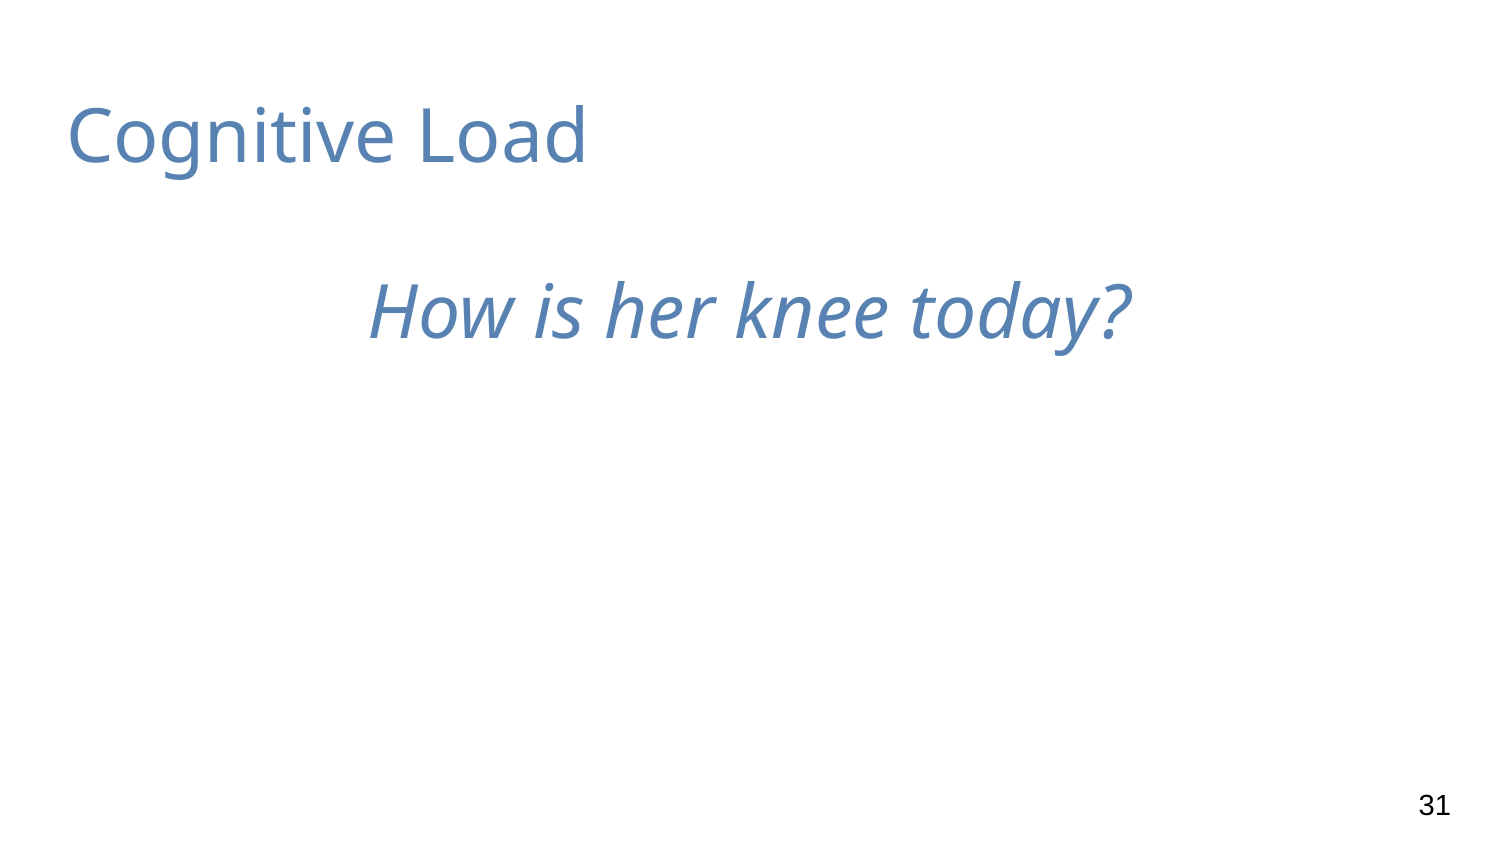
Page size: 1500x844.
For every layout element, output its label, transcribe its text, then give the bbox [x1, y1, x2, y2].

title Cognitive Load [51, 72, 1449, 189]
text_box How is her knee today? [51, 248, 1449, 365]
